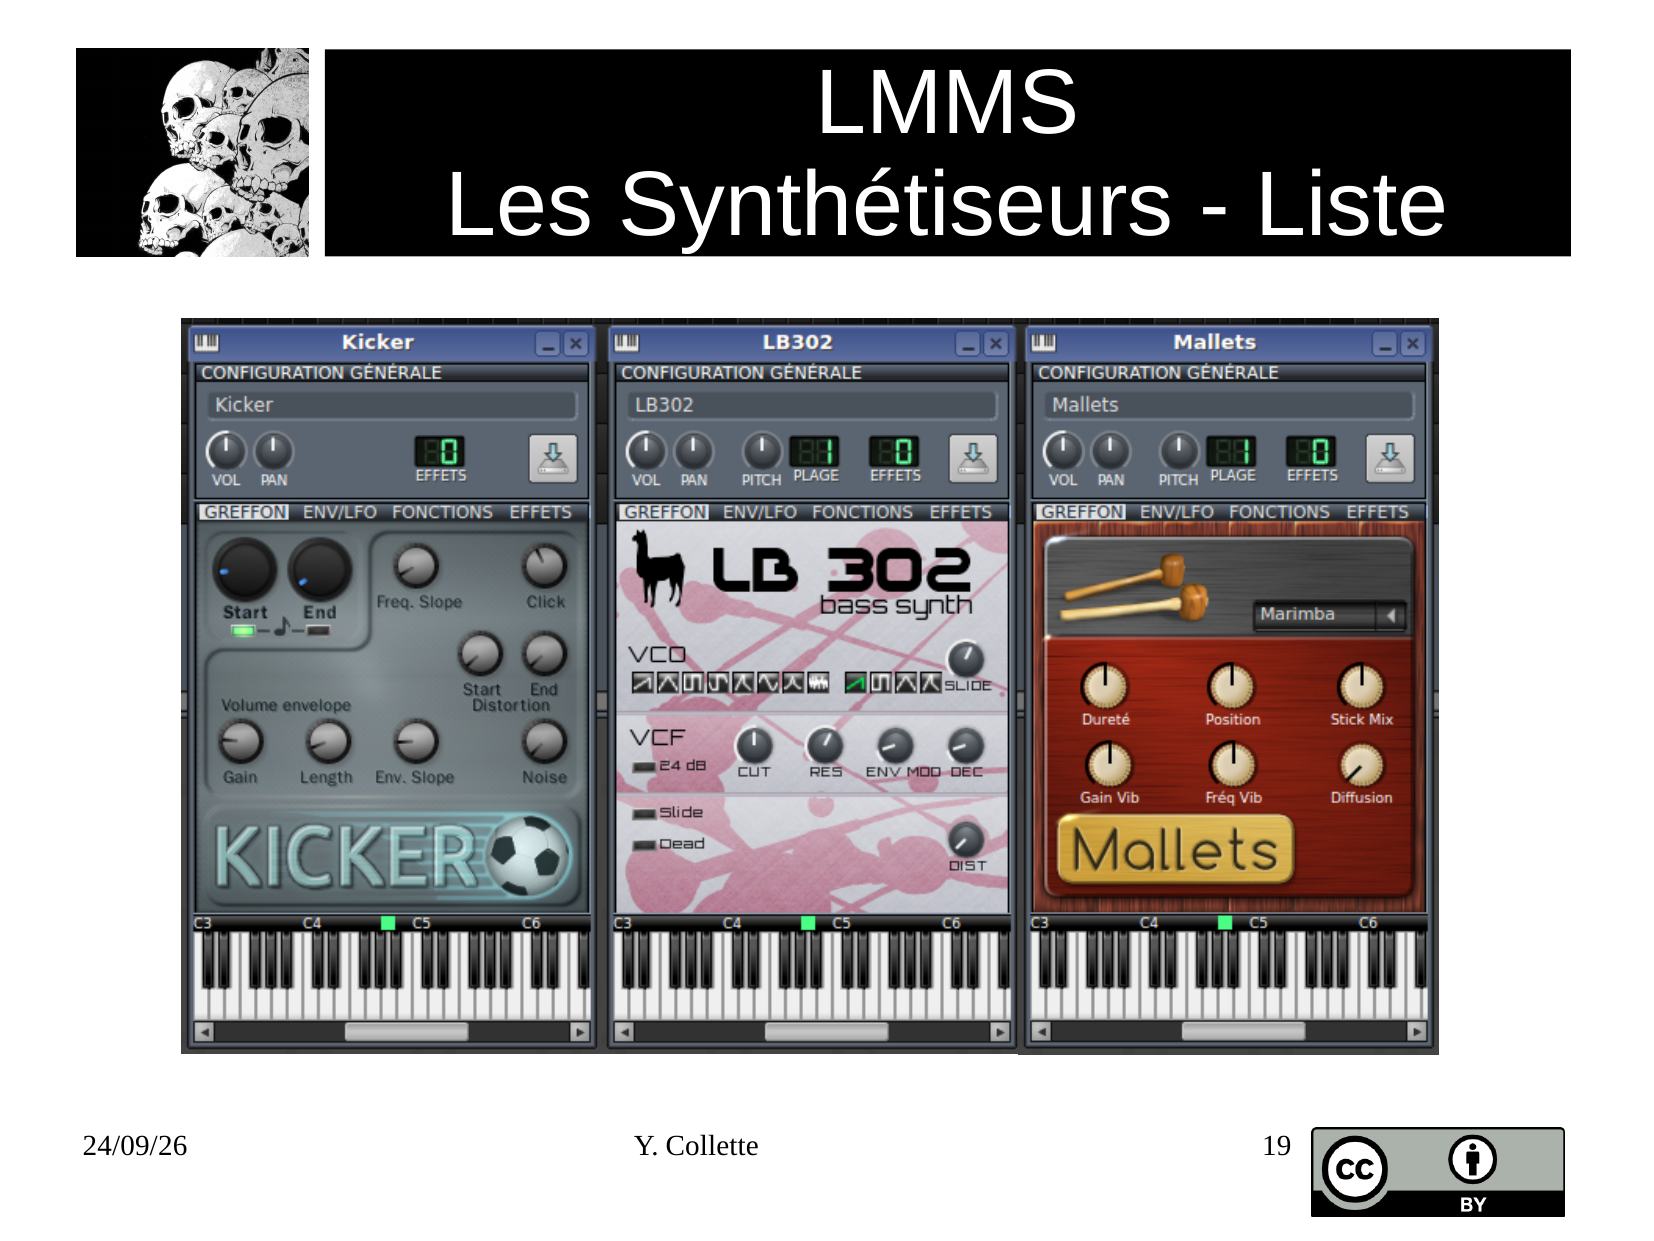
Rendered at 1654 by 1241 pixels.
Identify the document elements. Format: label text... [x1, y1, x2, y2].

picture [181, 318, 1439, 1055]
picture [1311, 1127, 1565, 1217]
picture [76, 48, 309, 257]
title LMMS Les Synthétiseurs - Liste [324, 49, 1571, 257]
